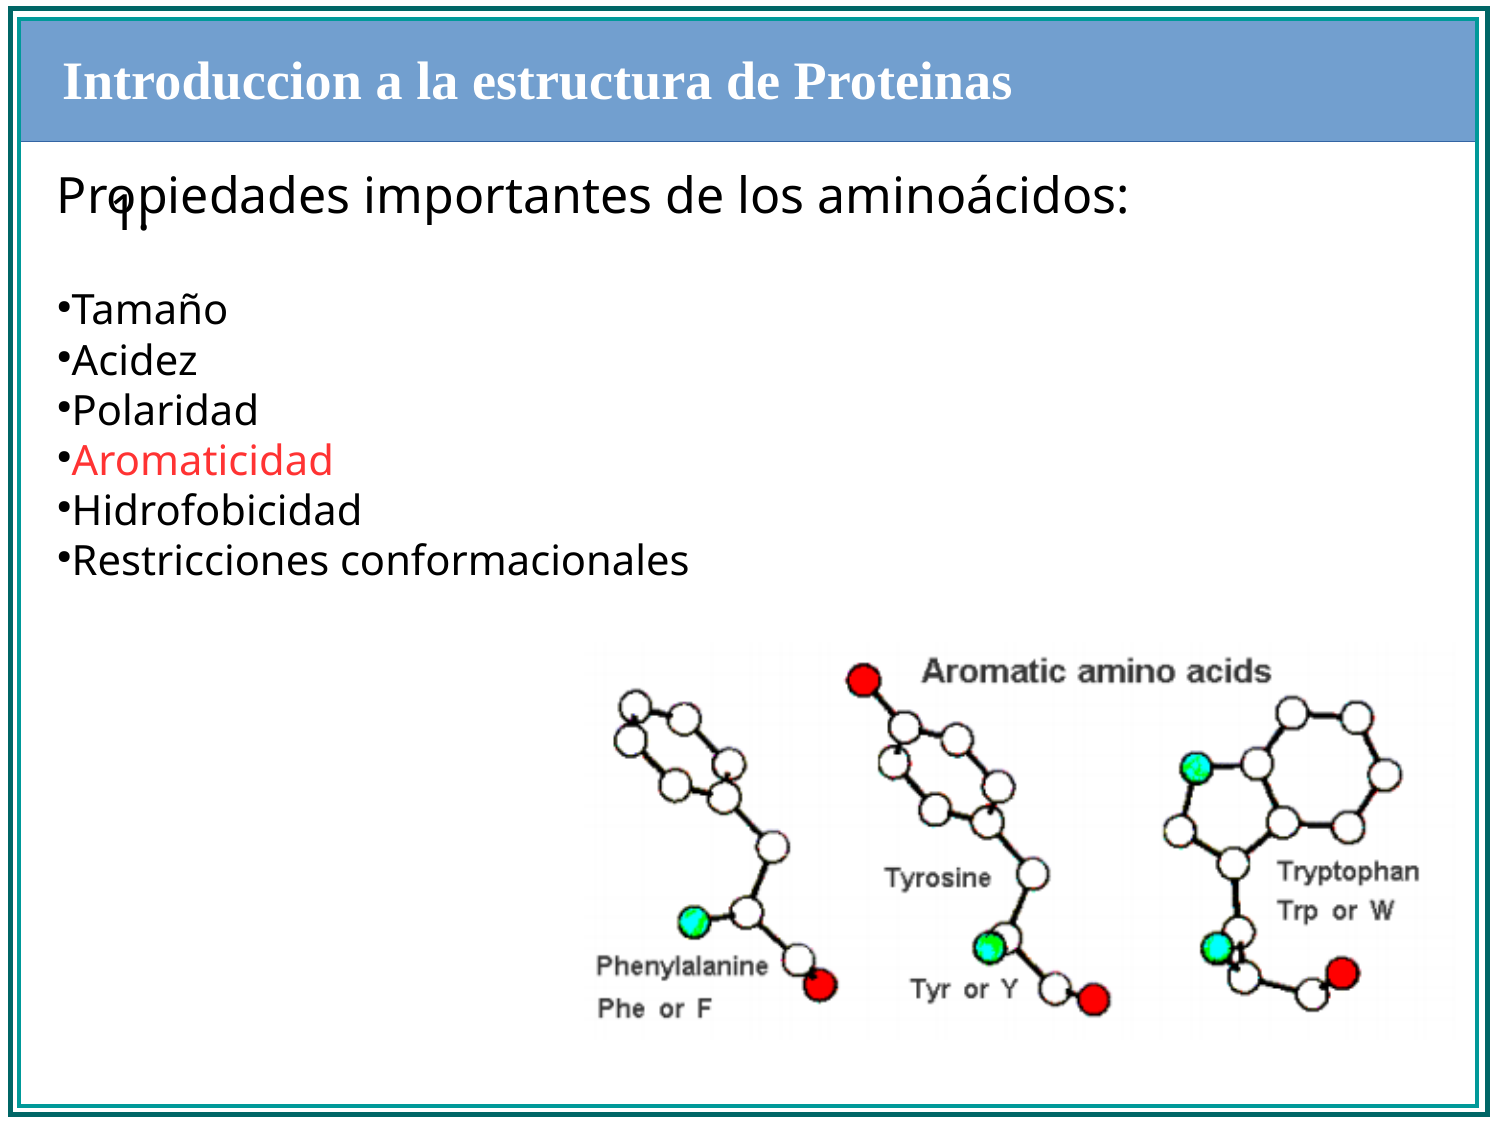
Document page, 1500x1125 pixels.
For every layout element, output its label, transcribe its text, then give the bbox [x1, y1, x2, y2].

picture [510, 590, 1469, 1063]
text_box Propiedades importantes de los aminoácidos: Tamaño Acidez Polaridad Aromaticidad Hidrofobicidad Restricciones conformacionales [42, 156, 1075, 591]
text_box Introduccion a la estructura de Proteinas [47, 38, 1335, 142]
text_box [21, 21, 1475, 142]
